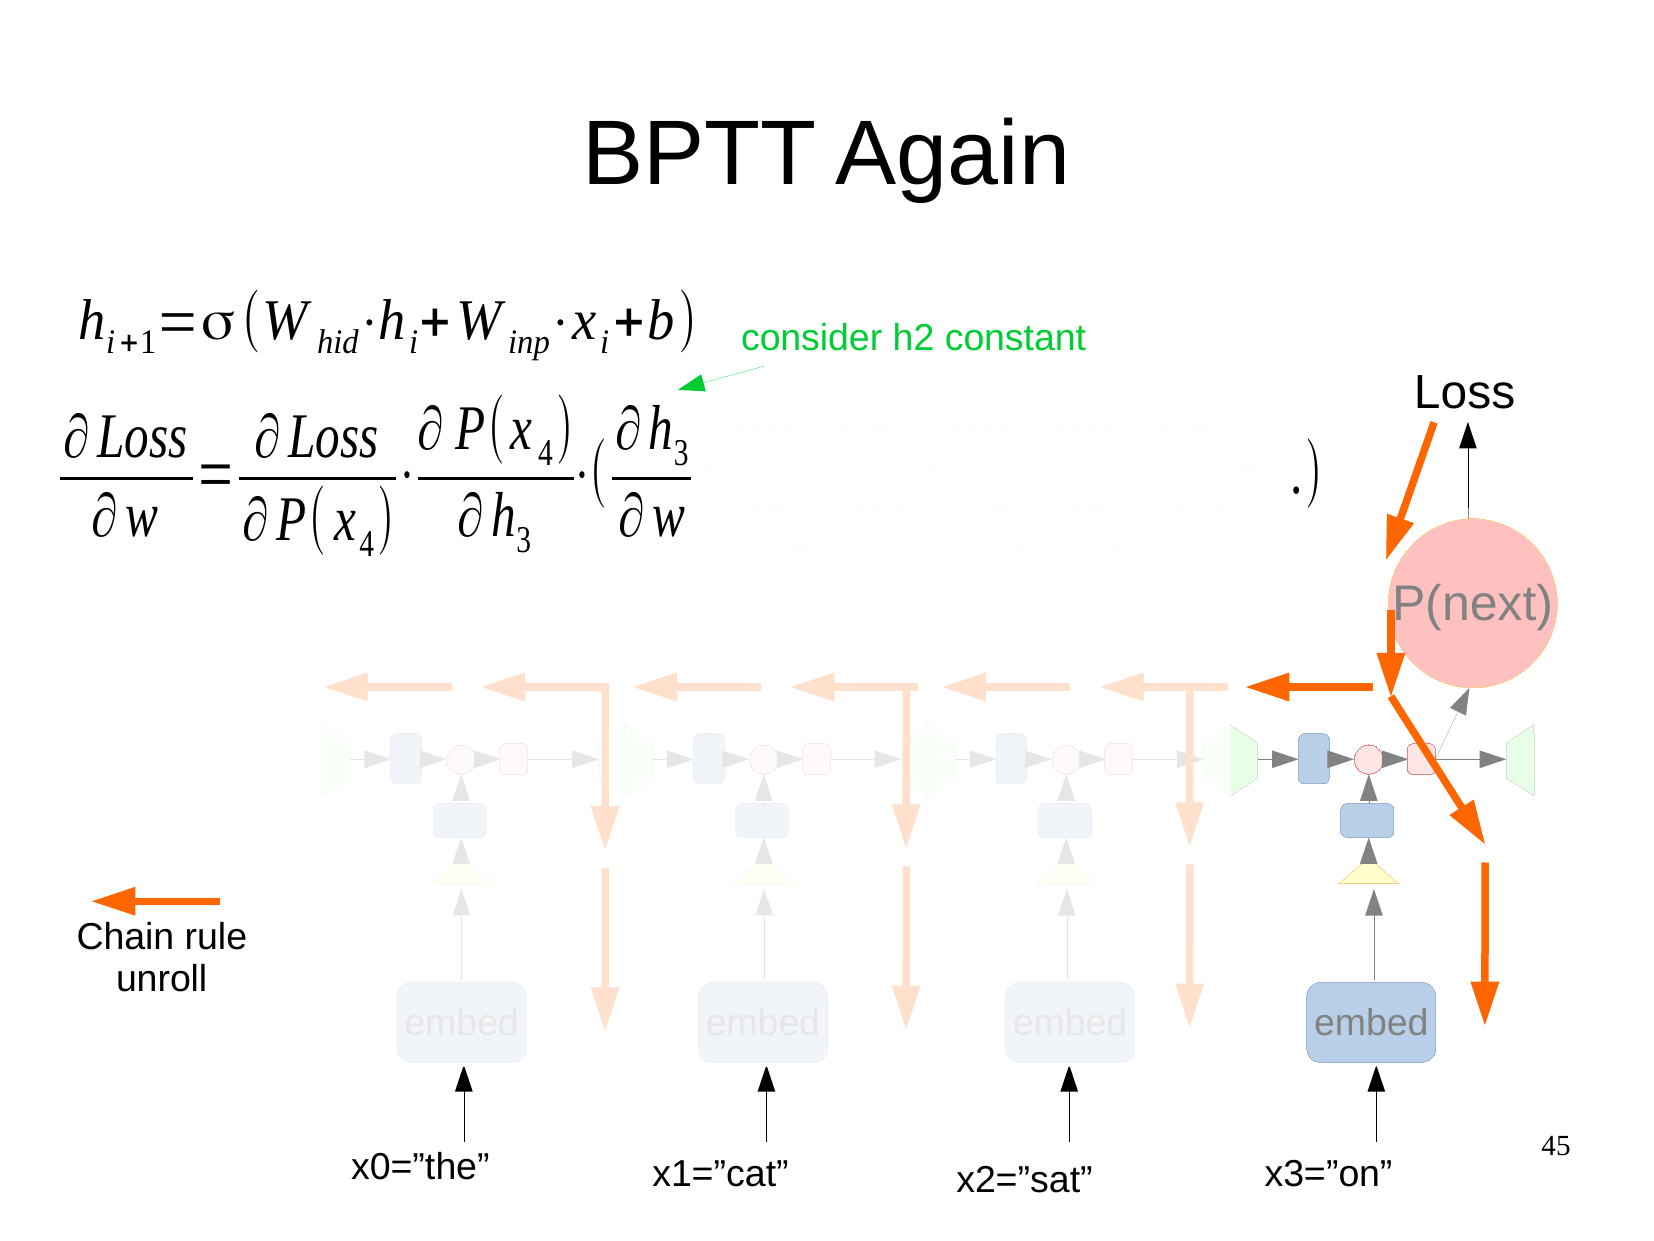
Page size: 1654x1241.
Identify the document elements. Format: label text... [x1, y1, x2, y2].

title BPTT Again [82, 49, 1571, 257]
text_box Chain rule unroll [61, 908, 262, 1007]
text_box x3=”on” [1249, 1144, 1464, 1202]
chart [45, 389, 695, 564]
text_box Loss [1399, 357, 1531, 447]
text_box x1=”cat” [637, 1144, 847, 1202]
text_box consider h2 constant [726, 309, 1102, 366]
chart [1287, 389, 1334, 564]
text_box x2=”sat” [941, 1150, 1168, 1208]
chart [65, 285, 711, 361]
picture [160, 384, 1592, 1068]
text_box x0=”the” [336, 1138, 546, 1196]
